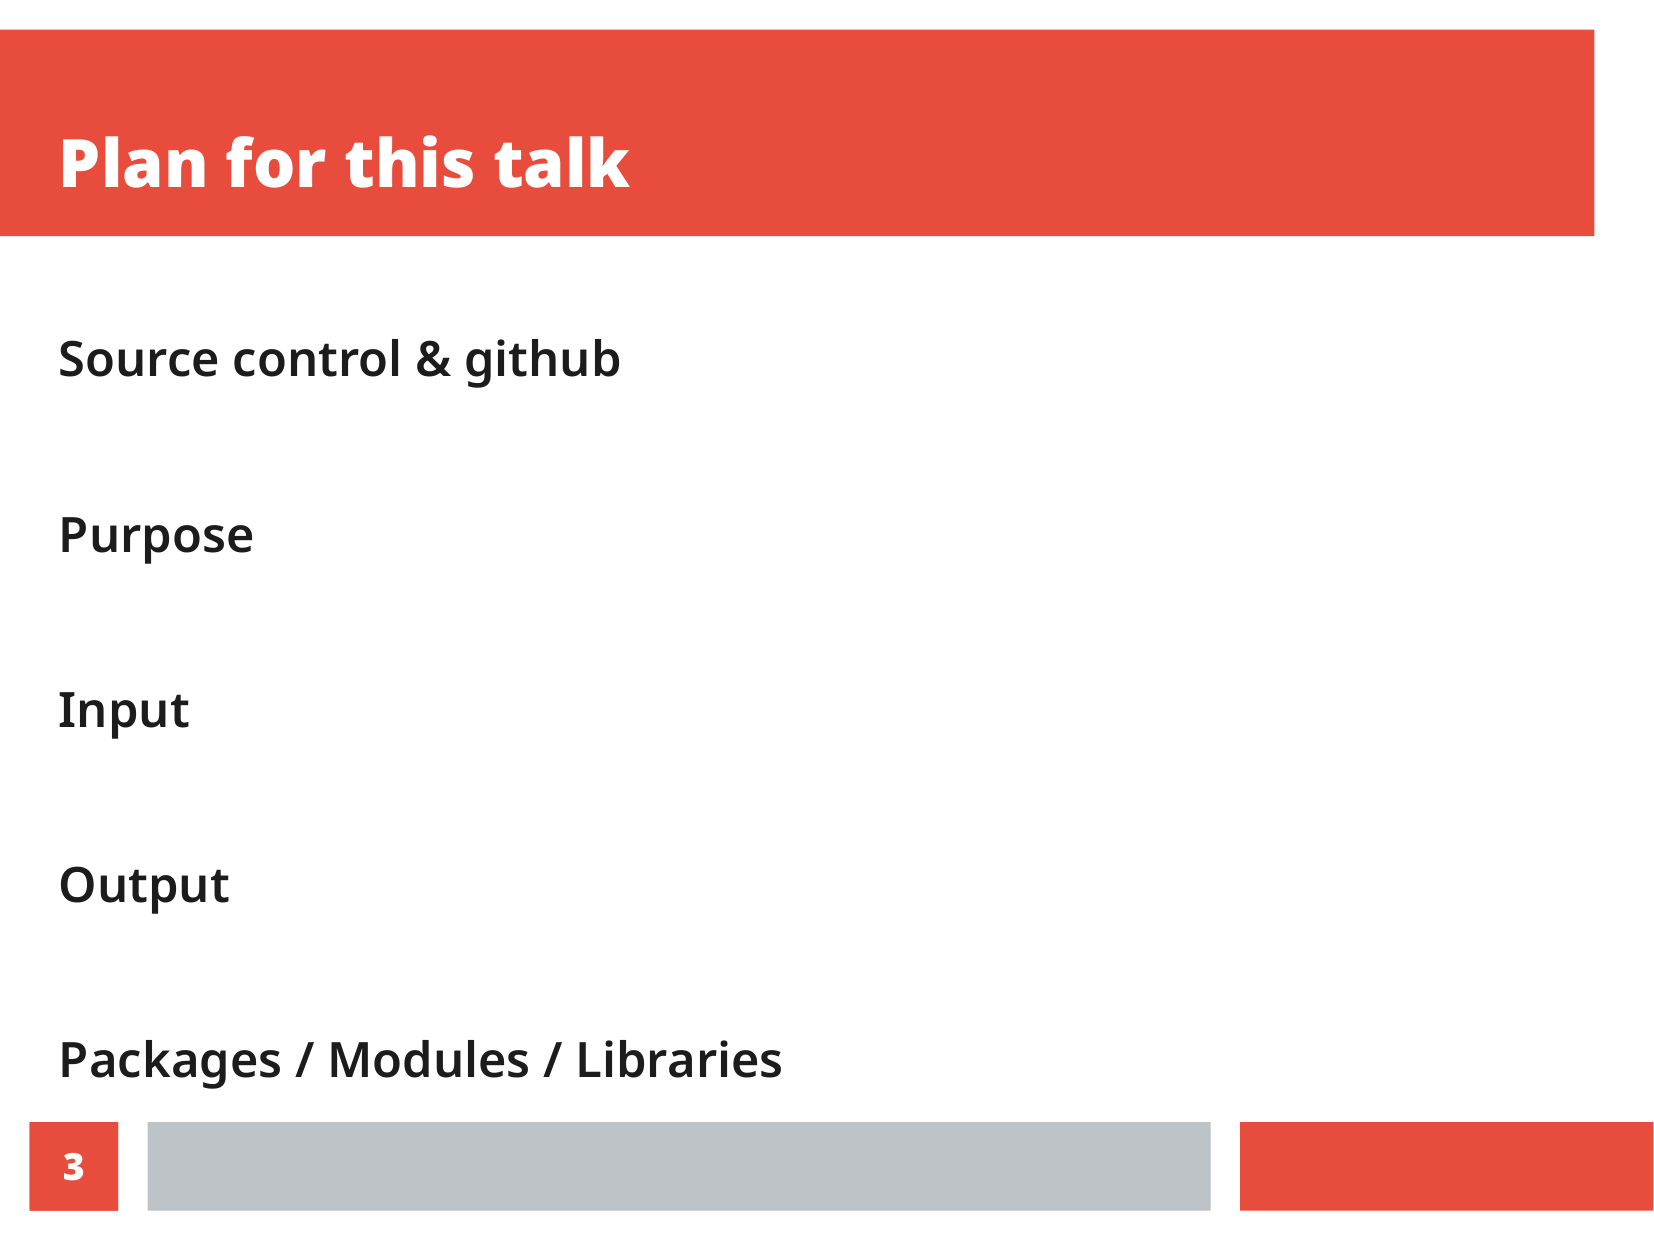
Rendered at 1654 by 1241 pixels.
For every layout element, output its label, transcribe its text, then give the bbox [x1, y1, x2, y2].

list Source control & github Purpose Input Output Packages / Modules / Libraries [59, 324, 1565, 1093]
title Plan for this talk [59, 59, 1595, 207]
